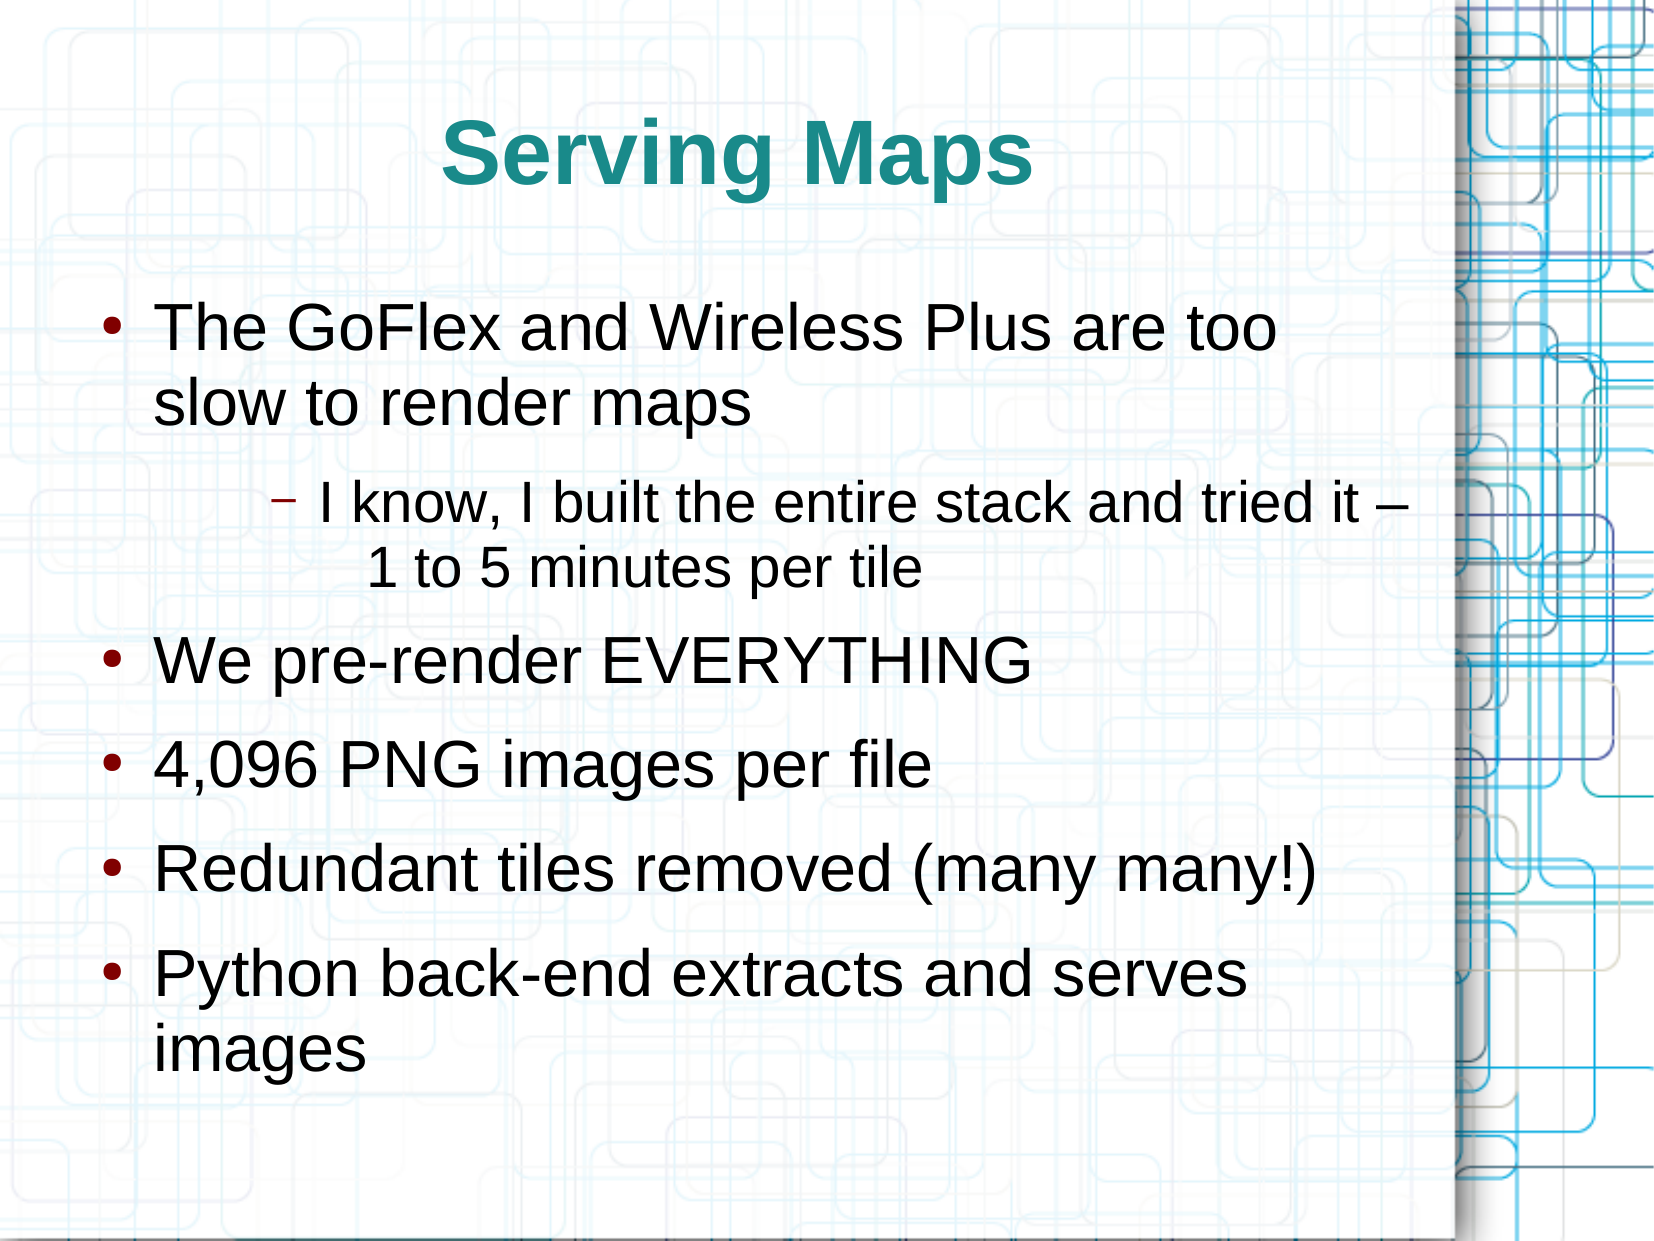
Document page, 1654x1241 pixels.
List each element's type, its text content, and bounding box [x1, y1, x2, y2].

picture [0, 0, 1654, 1241]
list The GoFlex and Wireless Plus are too slow to render maps I know, I built the entire stack and tried it – 1 to 5 minutes per tile We pre-render EVERYTHING 4,096 PNG images per file Redundant tiles removed (many many!) Python back-end extracts and serves images [82, 290, 1418, 1086]
title Serving Maps [59, 49, 1418, 257]
